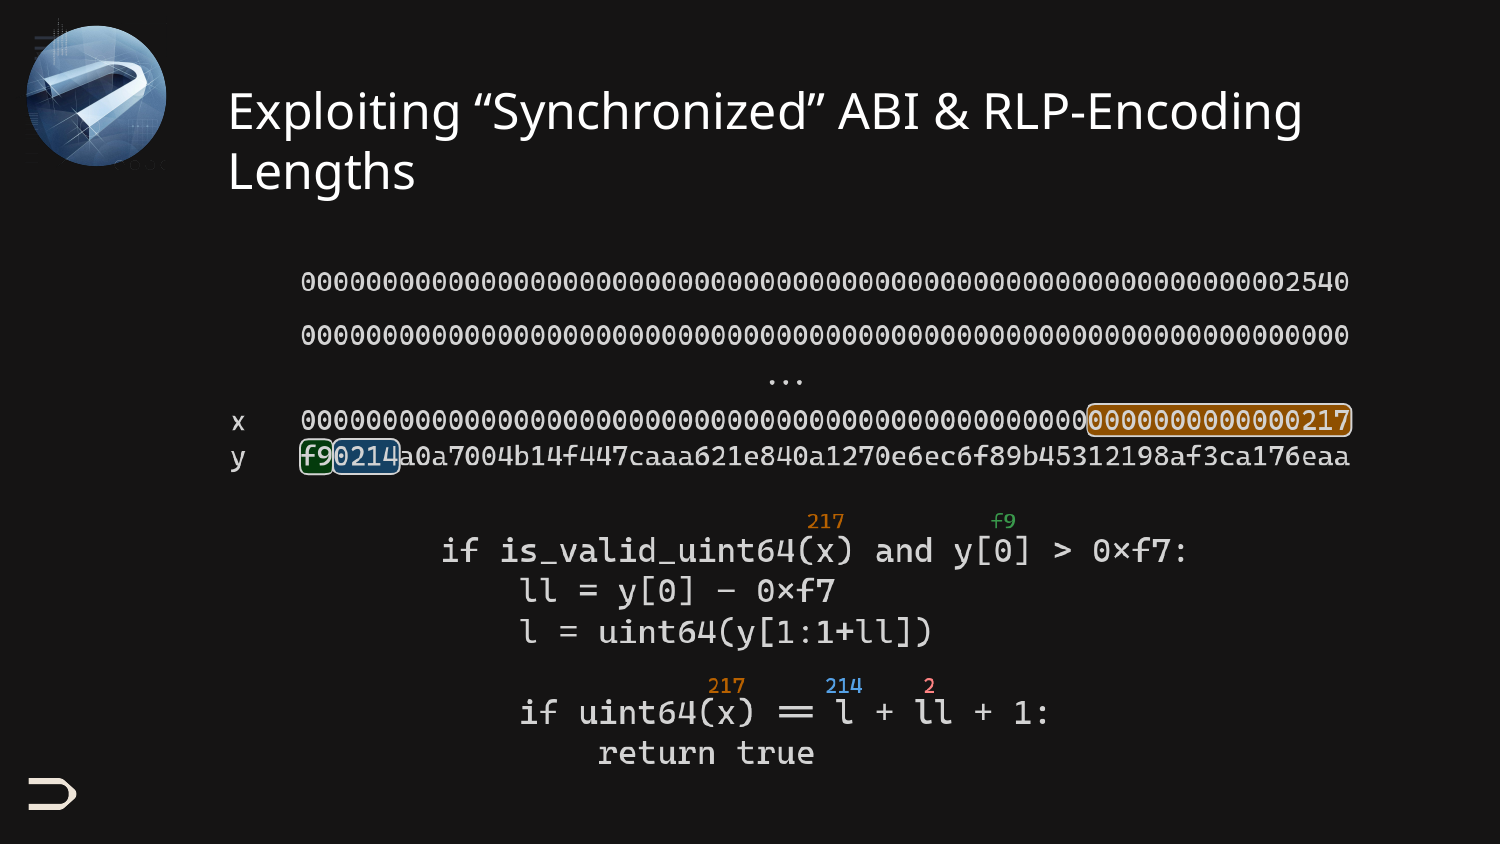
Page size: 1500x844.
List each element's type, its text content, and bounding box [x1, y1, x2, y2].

title Exploiting “Synchronized” ABI & RLP-Encoding Lengths [212, 64, 1368, 215]
picture [0, 0, 193, 193]
picture [212, 247, 1368, 789]
picture [20, 761, 85, 827]
